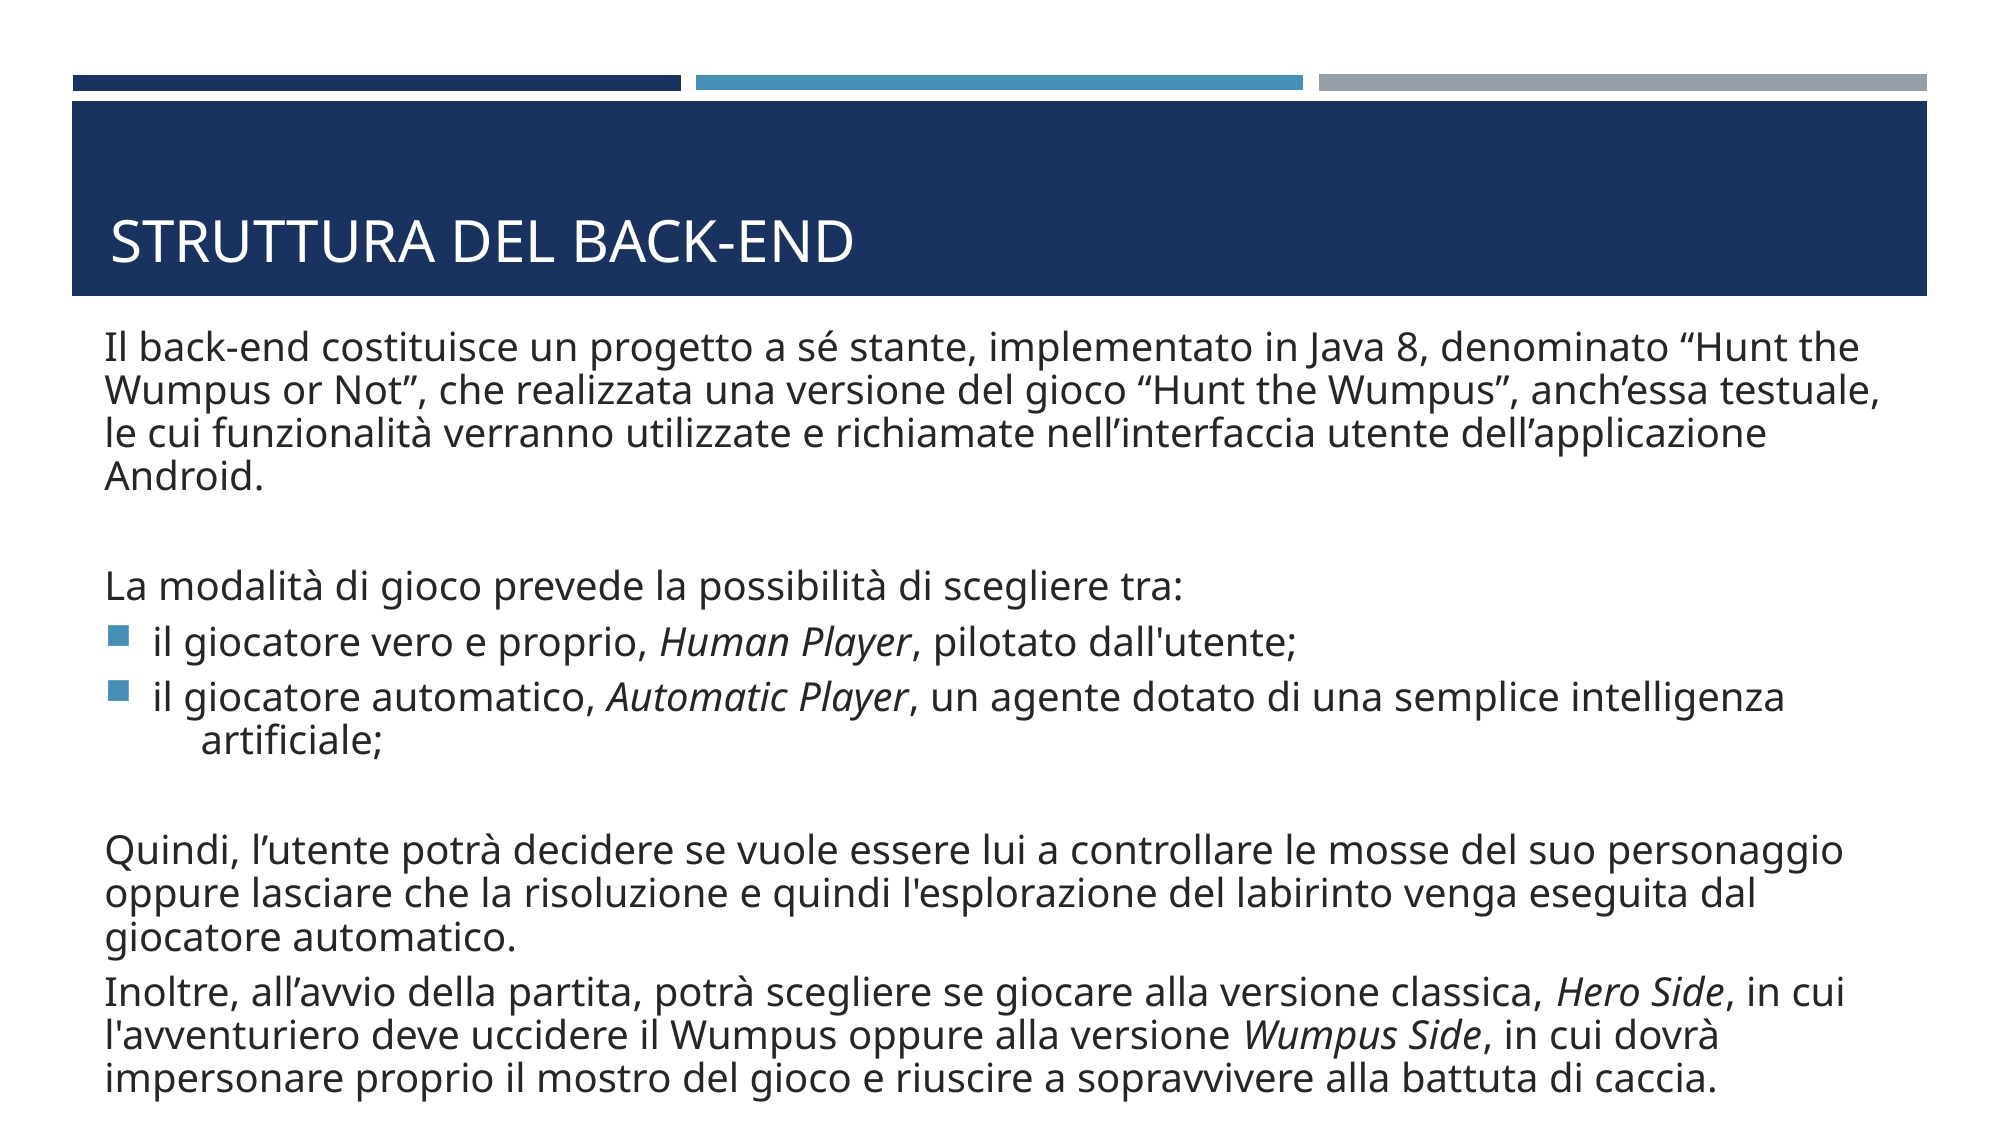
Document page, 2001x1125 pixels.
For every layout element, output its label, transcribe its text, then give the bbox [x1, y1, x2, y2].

title Struttura del back-end [95, 115, 1905, 282]
list Il back-end costituisce un progetto a sé stante, implementato in Java 8, denominato “Hunt the Wumpus or Not”, che realizzata una versione del gioco “Hunt the Wumpus”, anch’essa testuale, le cui funzionalità verranno utilizzate e richiamate nell’interfaccia utente dell’applicazione Android. La modalità di gioco prevede la possibilità di scegliere tra: il giocatore vero e proprio, Human Player, pilotato dall'utente; il giocatore automatico, Automatic Player, un agente dotato di una semplice intelligenza artificiale; Quindi, l’utente potrà decidere se vuole essere lui a controllare le mosse del suo personaggio oppure lasciare che la risoluzione e quindi l'esplorazione del labirinto venga eseguita dal giocatore automatico. Inoltre, all’avvio della partita, potrà scegliere se giocare alla versione classica, Hero Side, in cui l'avventuriero deve uccidere il Wumpus oppure alla versione Wumpus Side, in cui dovrà impersonare proprio il mostro del gioco e riuscire a sopravvivere alla battuta di caccia. [89, 315, 1911, 1113]
